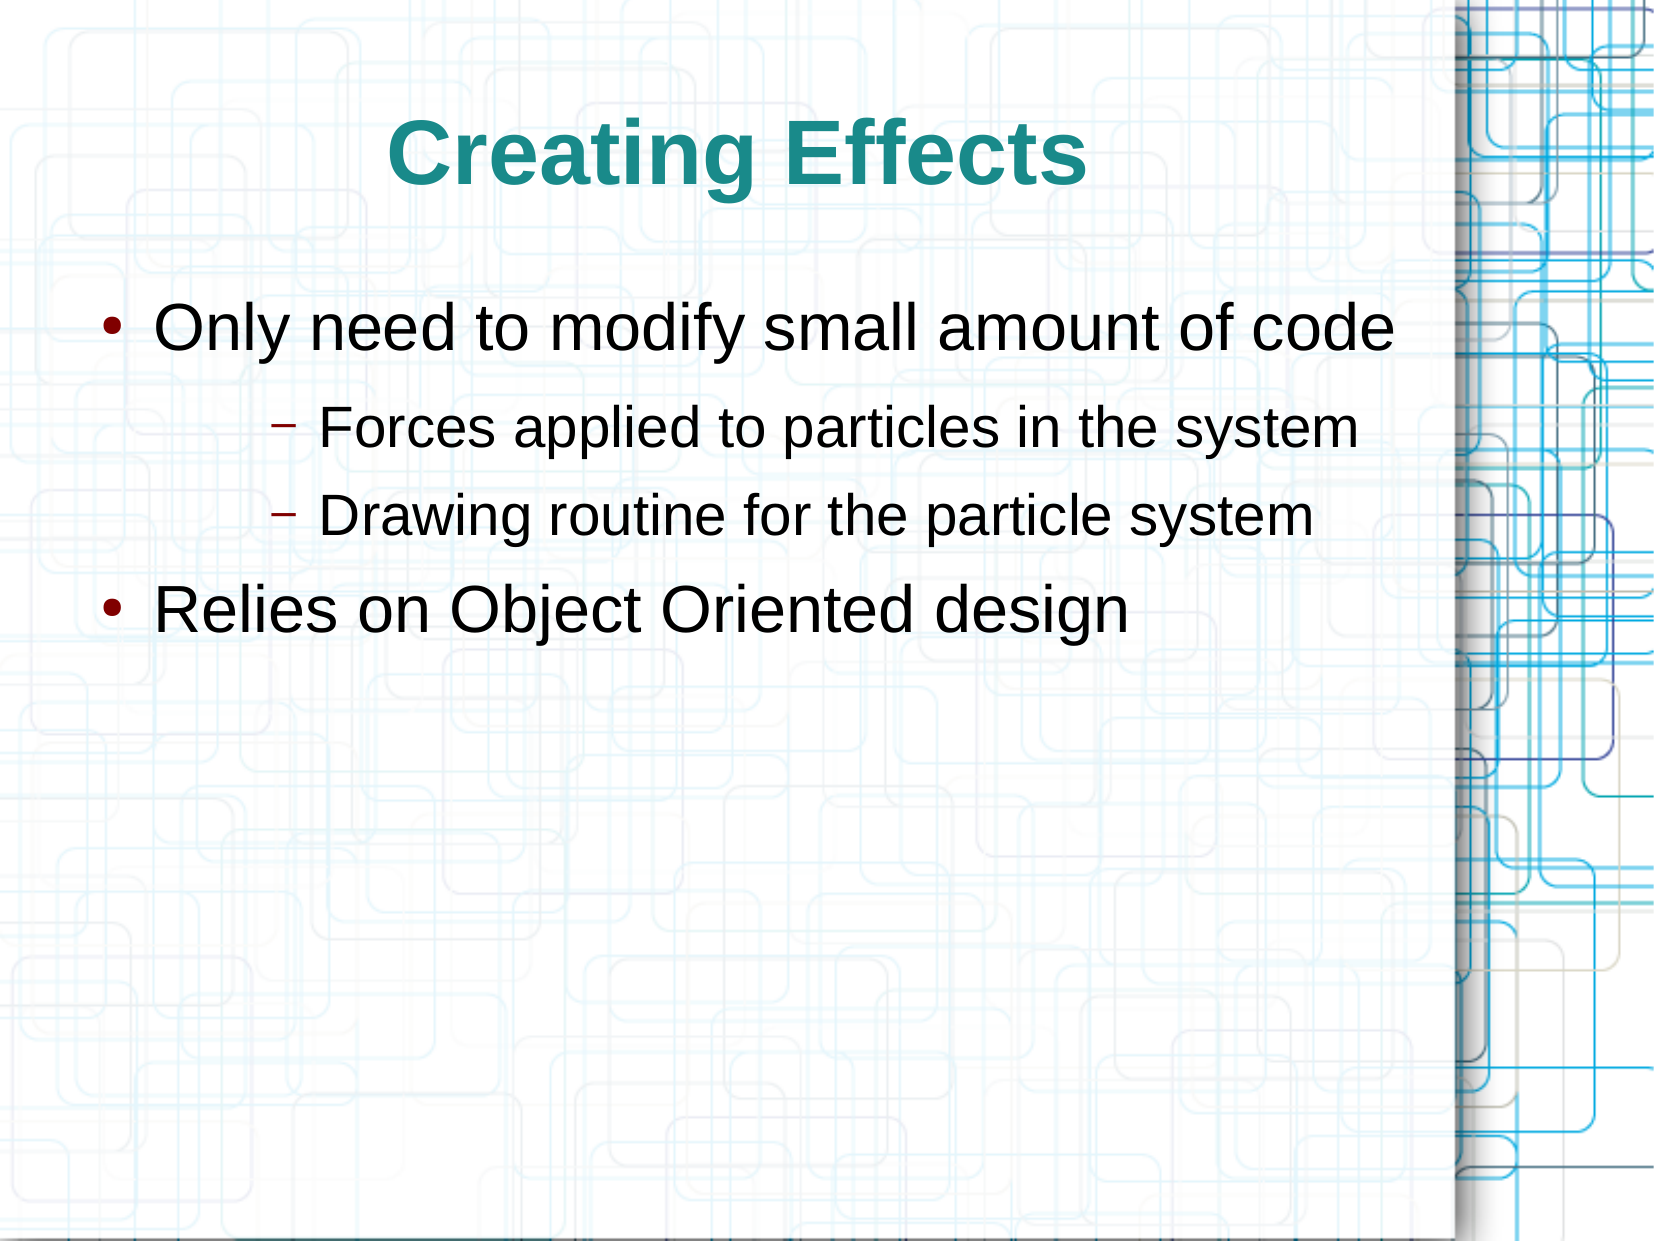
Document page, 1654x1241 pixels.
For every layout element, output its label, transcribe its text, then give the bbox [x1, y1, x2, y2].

picture [0, 0, 1654, 1241]
list Only need to modify small amount of code Forces applied to particles in the system Drawing routine for the particle system Relies on Object Oriented design [82, 290, 1418, 1094]
title Creating Effects [59, 56, 1418, 250]
